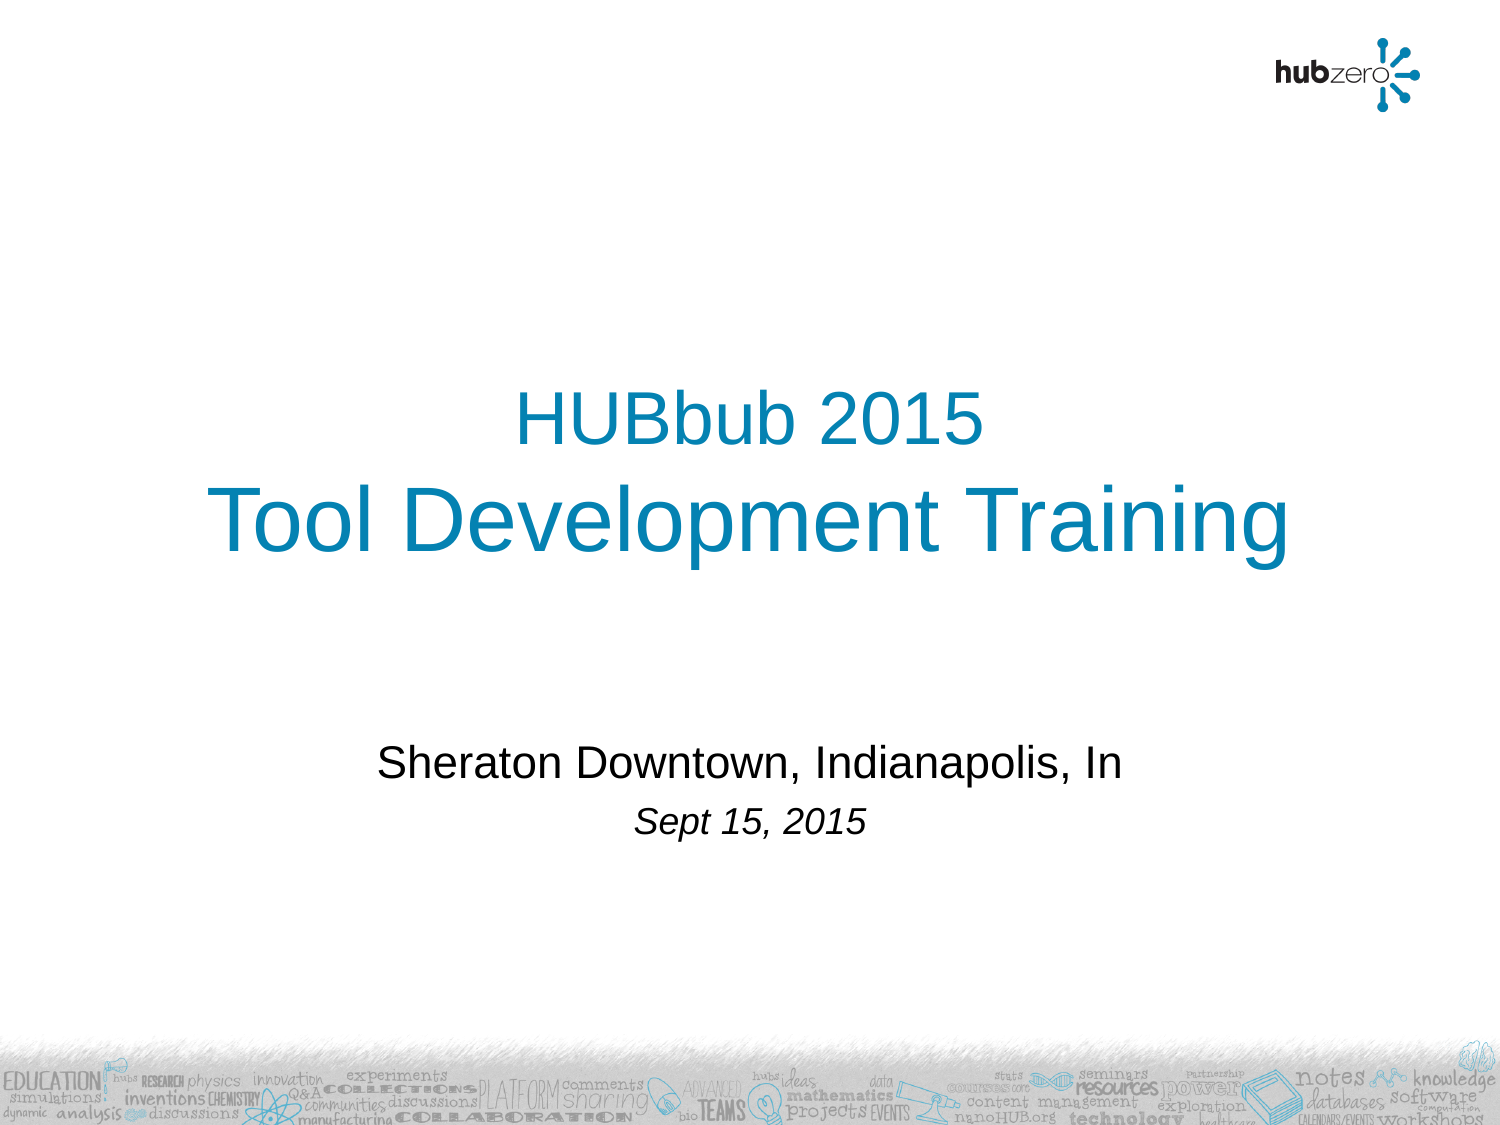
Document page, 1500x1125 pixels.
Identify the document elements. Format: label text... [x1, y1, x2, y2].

picture [1272, 35, 1423, 115]
text_box Sheraton Downtown, Indianapolis, In Sept 15, 2015 [112, 725, 1388, 926]
text_box HUBbub 2015 Tool Development Training [112, 302, 1388, 638]
picture [0, 1034, 1500, 1125]
